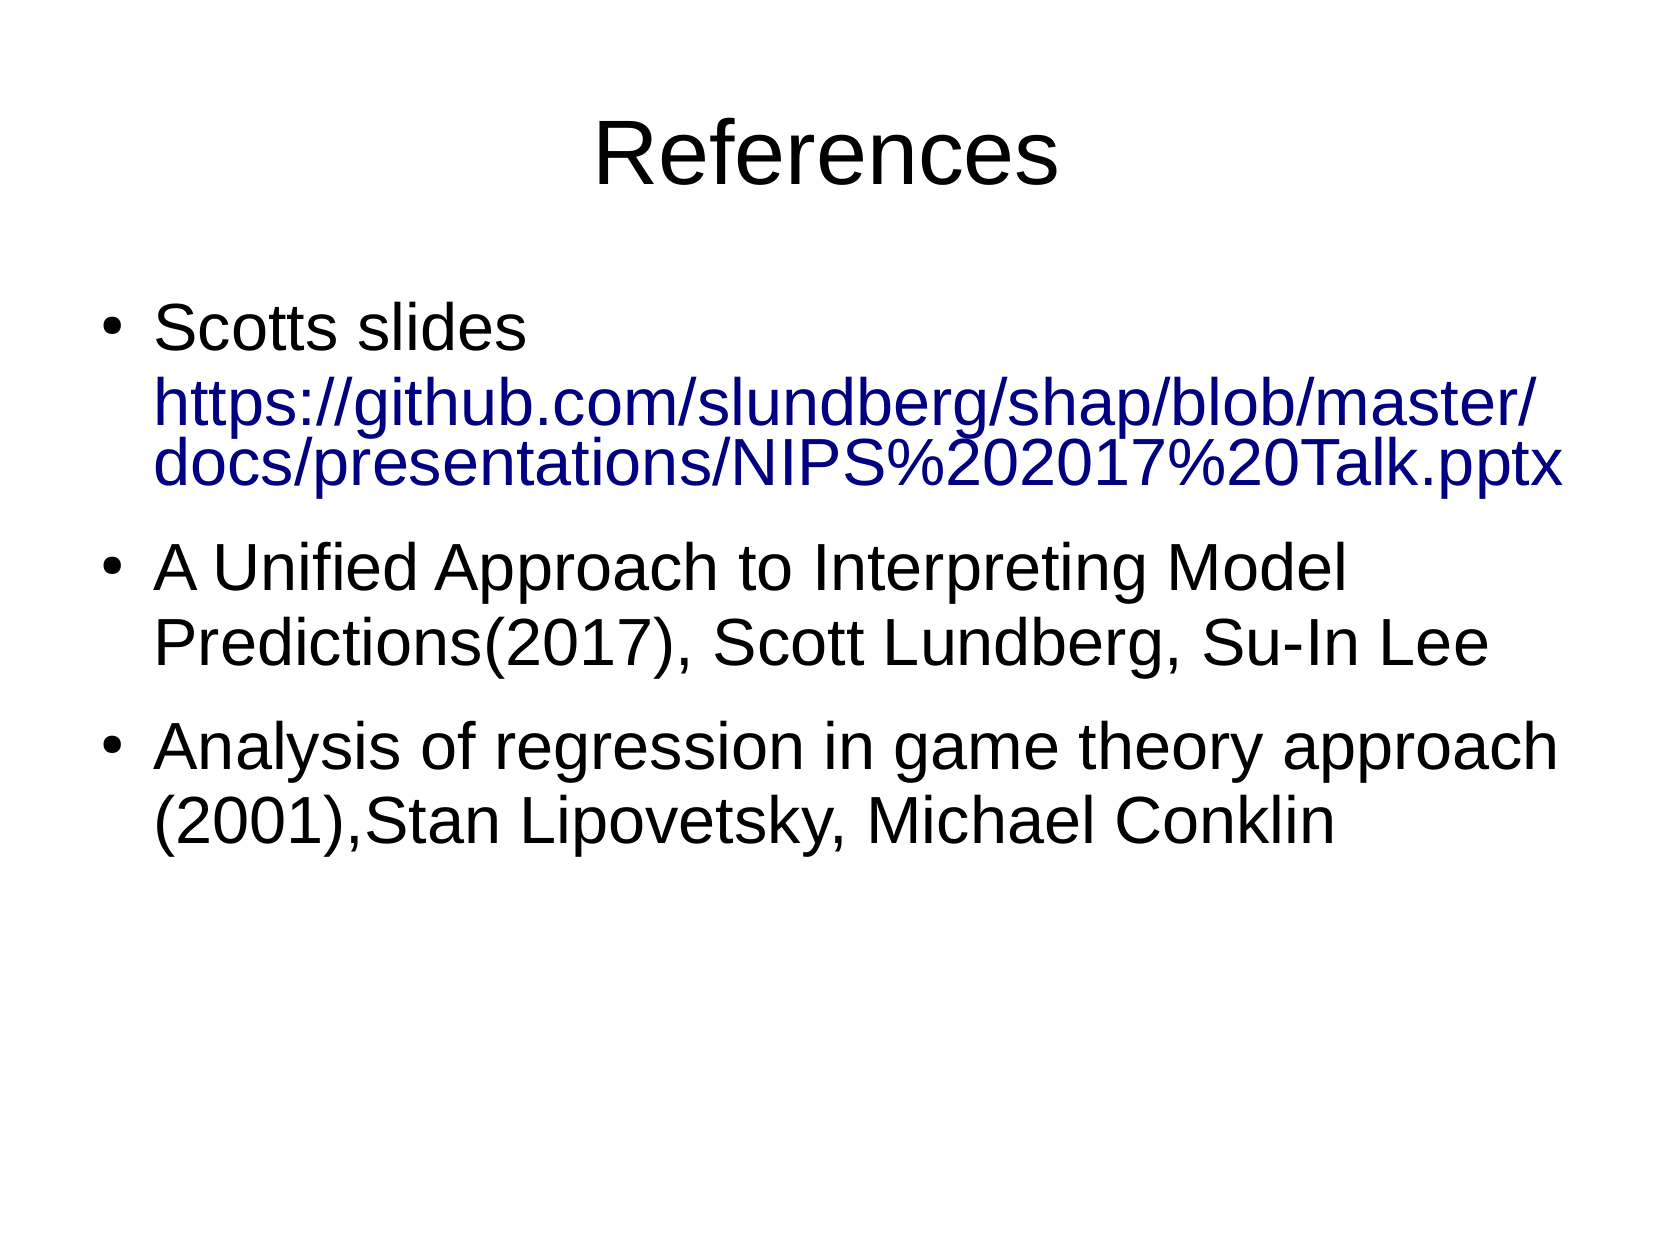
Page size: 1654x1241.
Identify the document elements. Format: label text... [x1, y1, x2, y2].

list Scotts slides https://github.com/slundberg/shap/blob/master/docs/presentations/NIPS%202017%20Talk.pptx A Unified Approach to Interpreting Model Predictions(2017), Scott Lundberg, Su-In Lee Analysis of regression in game theory approach (2001),Stan Lipovetsky, Michael Conklin [82, 290, 1571, 1010]
title References [82, 49, 1571, 257]
